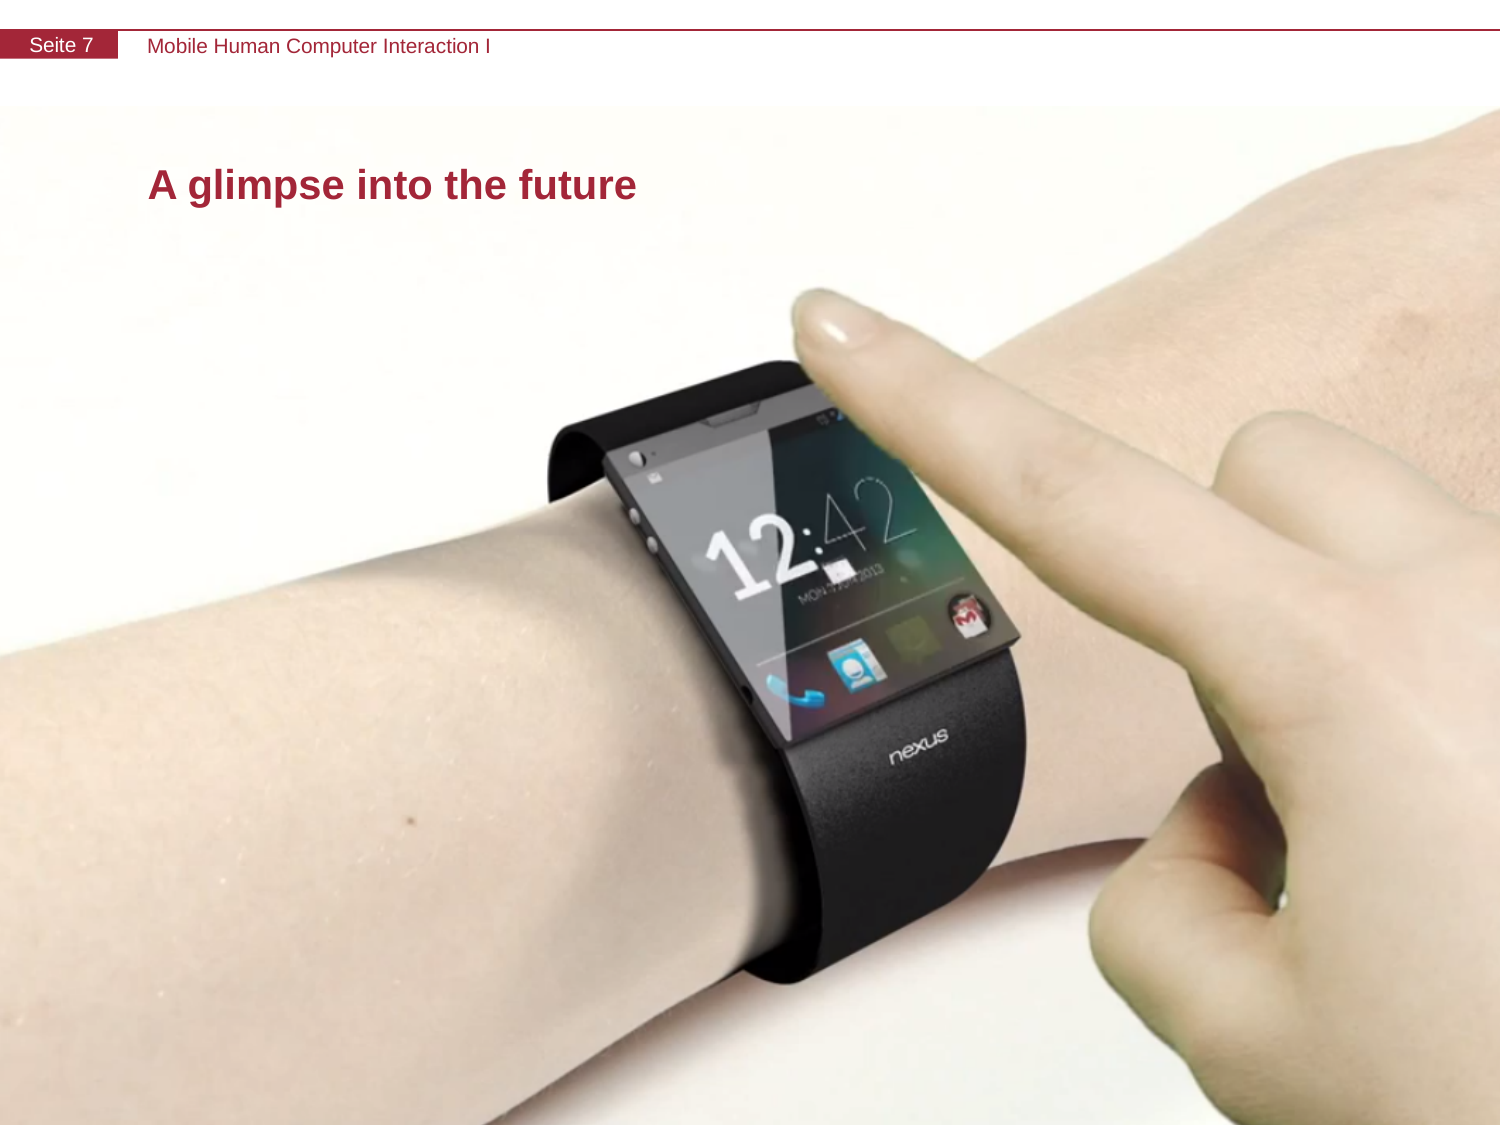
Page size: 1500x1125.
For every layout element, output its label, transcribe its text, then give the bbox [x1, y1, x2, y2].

title A glimpse into the future [132, 149, 1413, 258]
picture [0, 106, 1500, 1125]
list [132, 287, 1371, 888]
